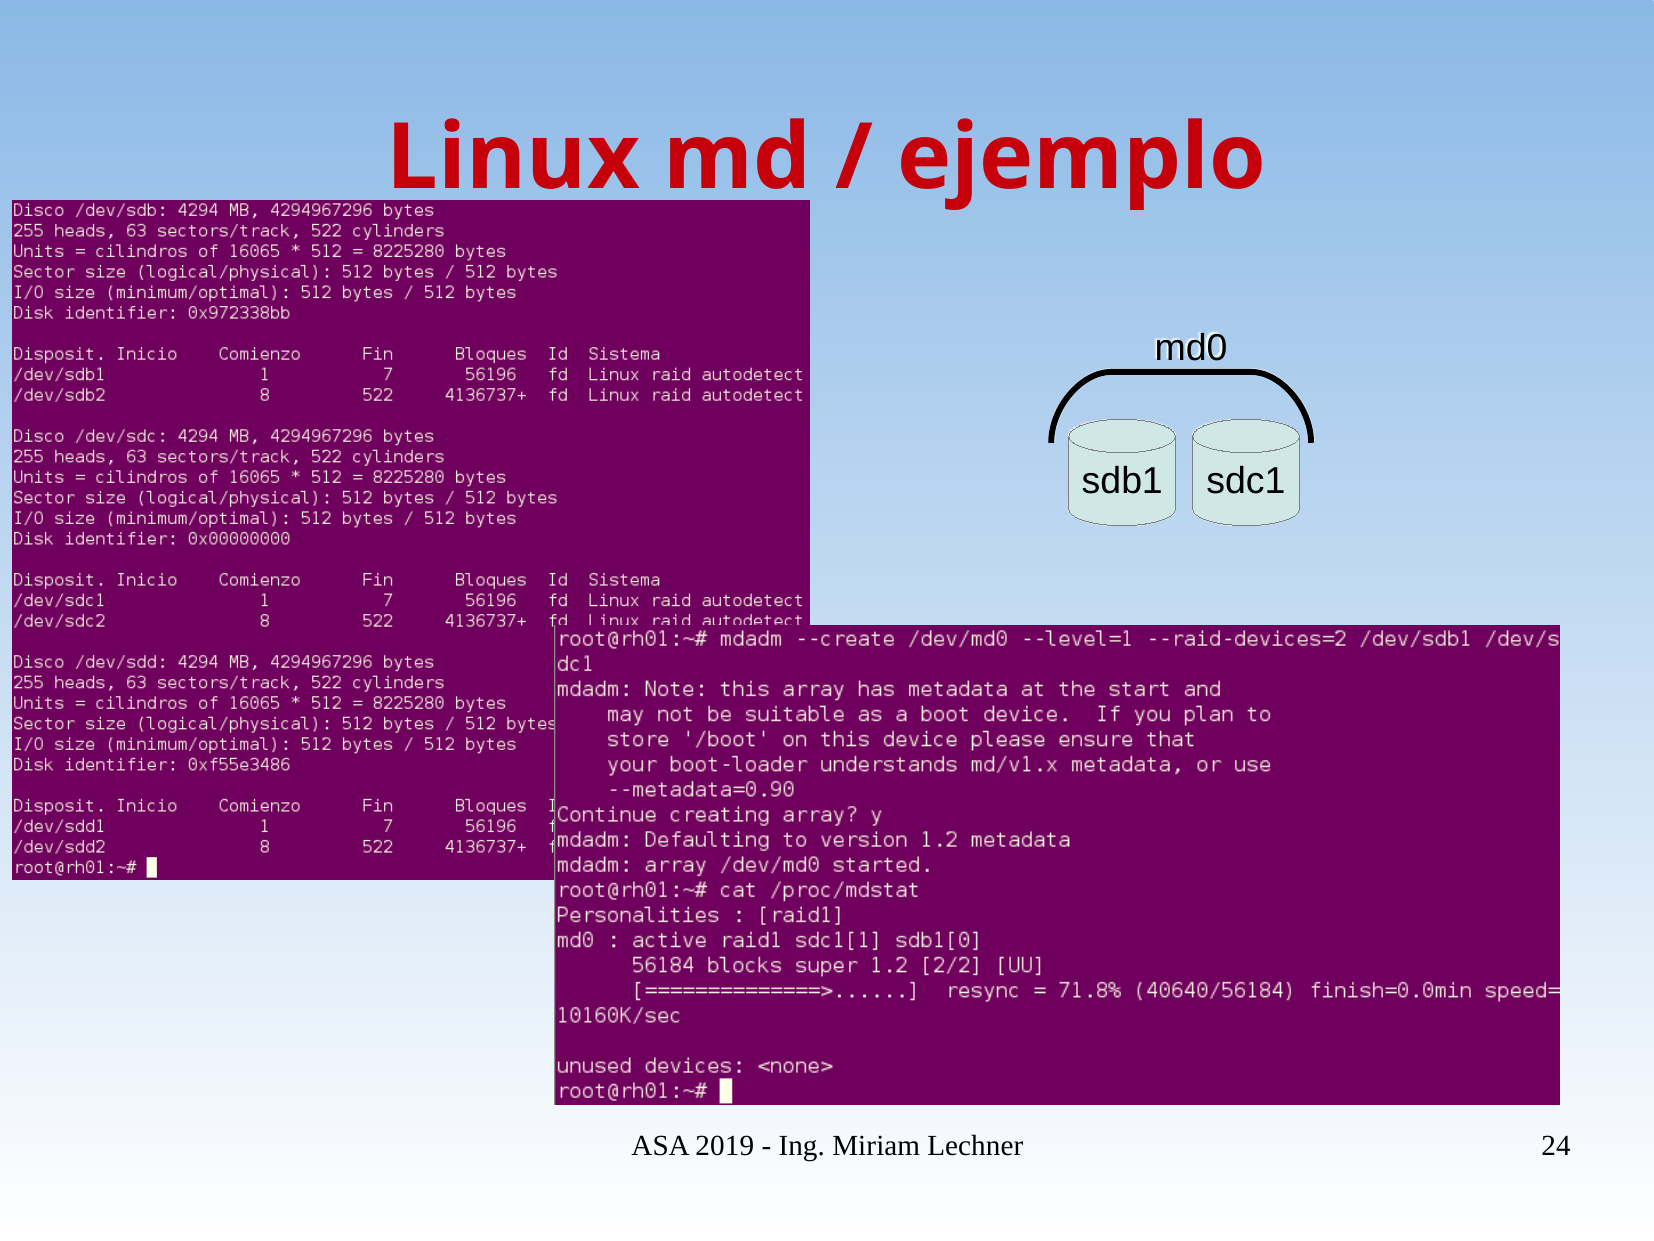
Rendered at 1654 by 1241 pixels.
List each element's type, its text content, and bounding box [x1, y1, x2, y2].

text_box sdc1 [1192, 419, 1300, 526]
text_box sdb1 [1068, 419, 1176, 526]
text_box md0 [1139, 318, 1243, 368]
picture [12, 200, 1560, 1105]
title Linux md / ejemplo [82, 49, 1571, 257]
